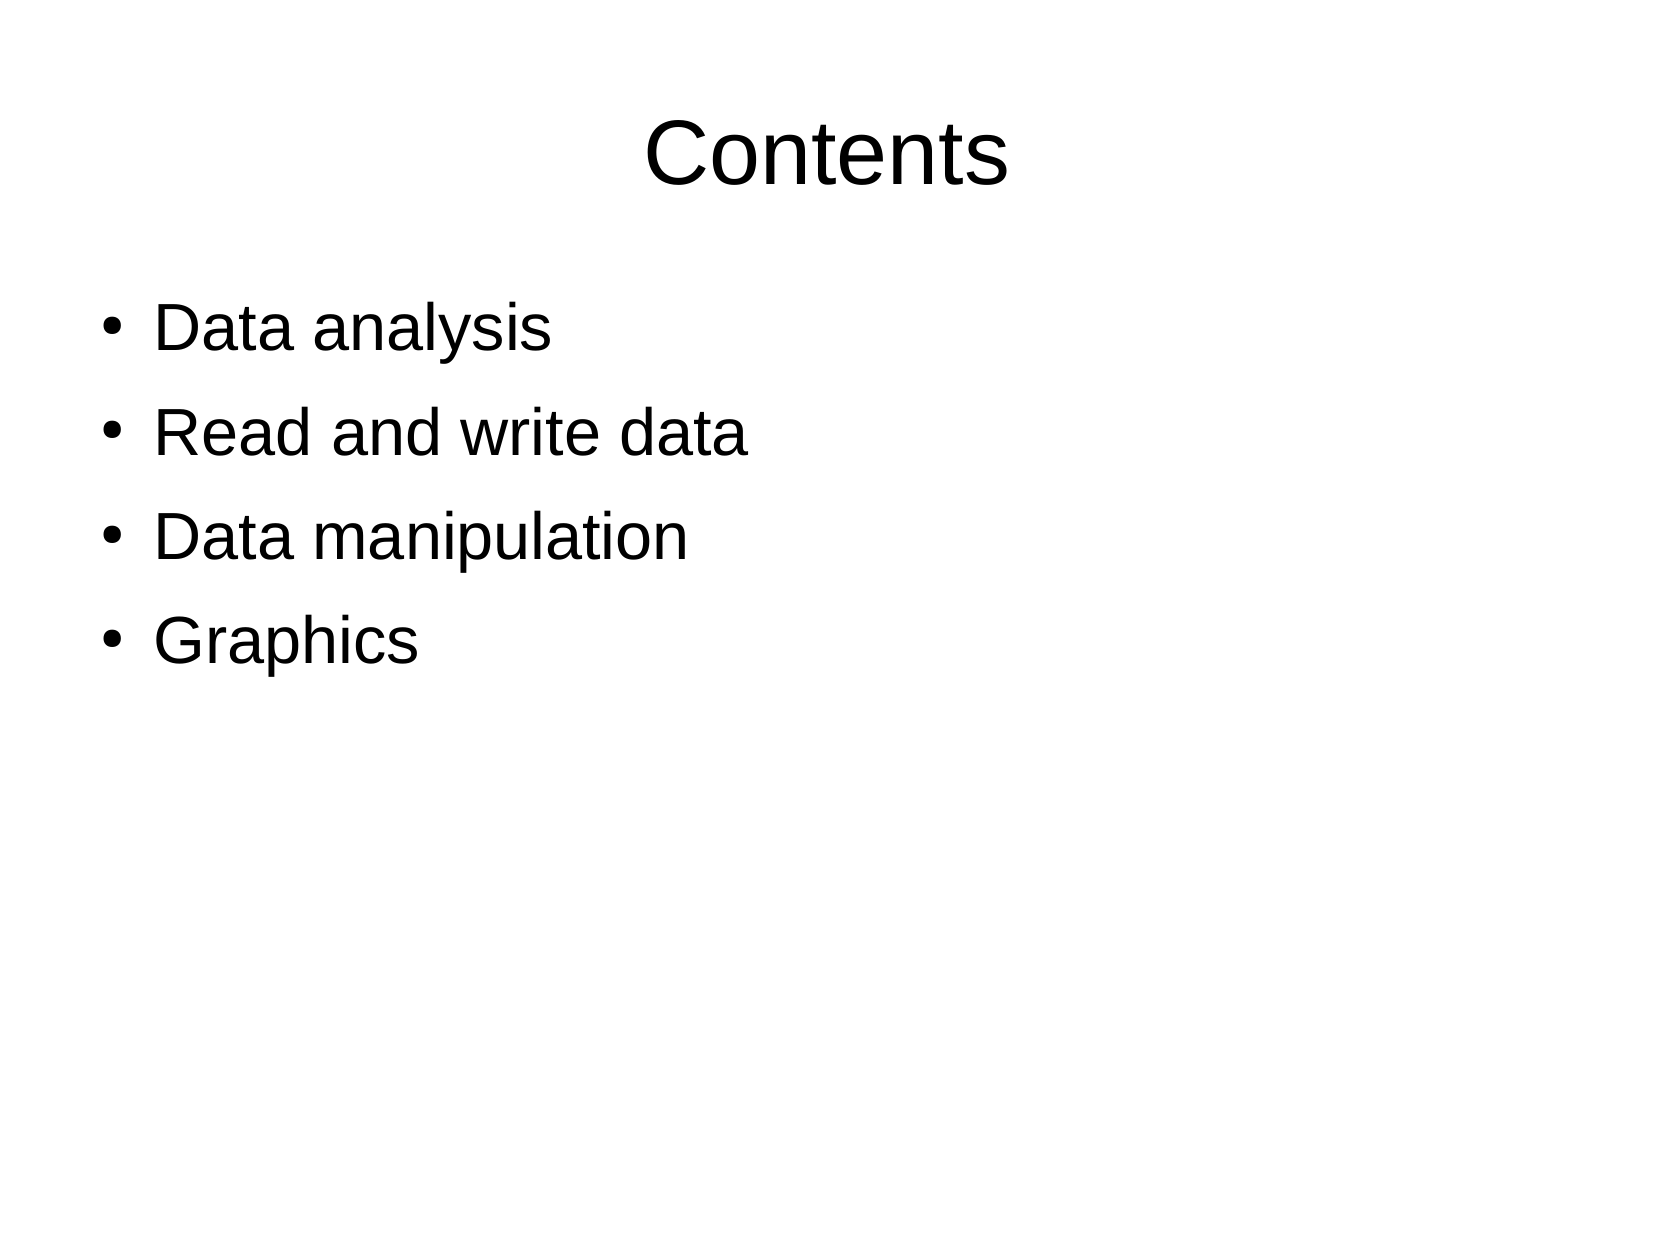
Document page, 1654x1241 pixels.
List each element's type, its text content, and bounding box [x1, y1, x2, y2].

title Contents [82, 49, 1571, 257]
list Data analysis Read and write data Data manipulation Graphics [82, 290, 1571, 1010]
